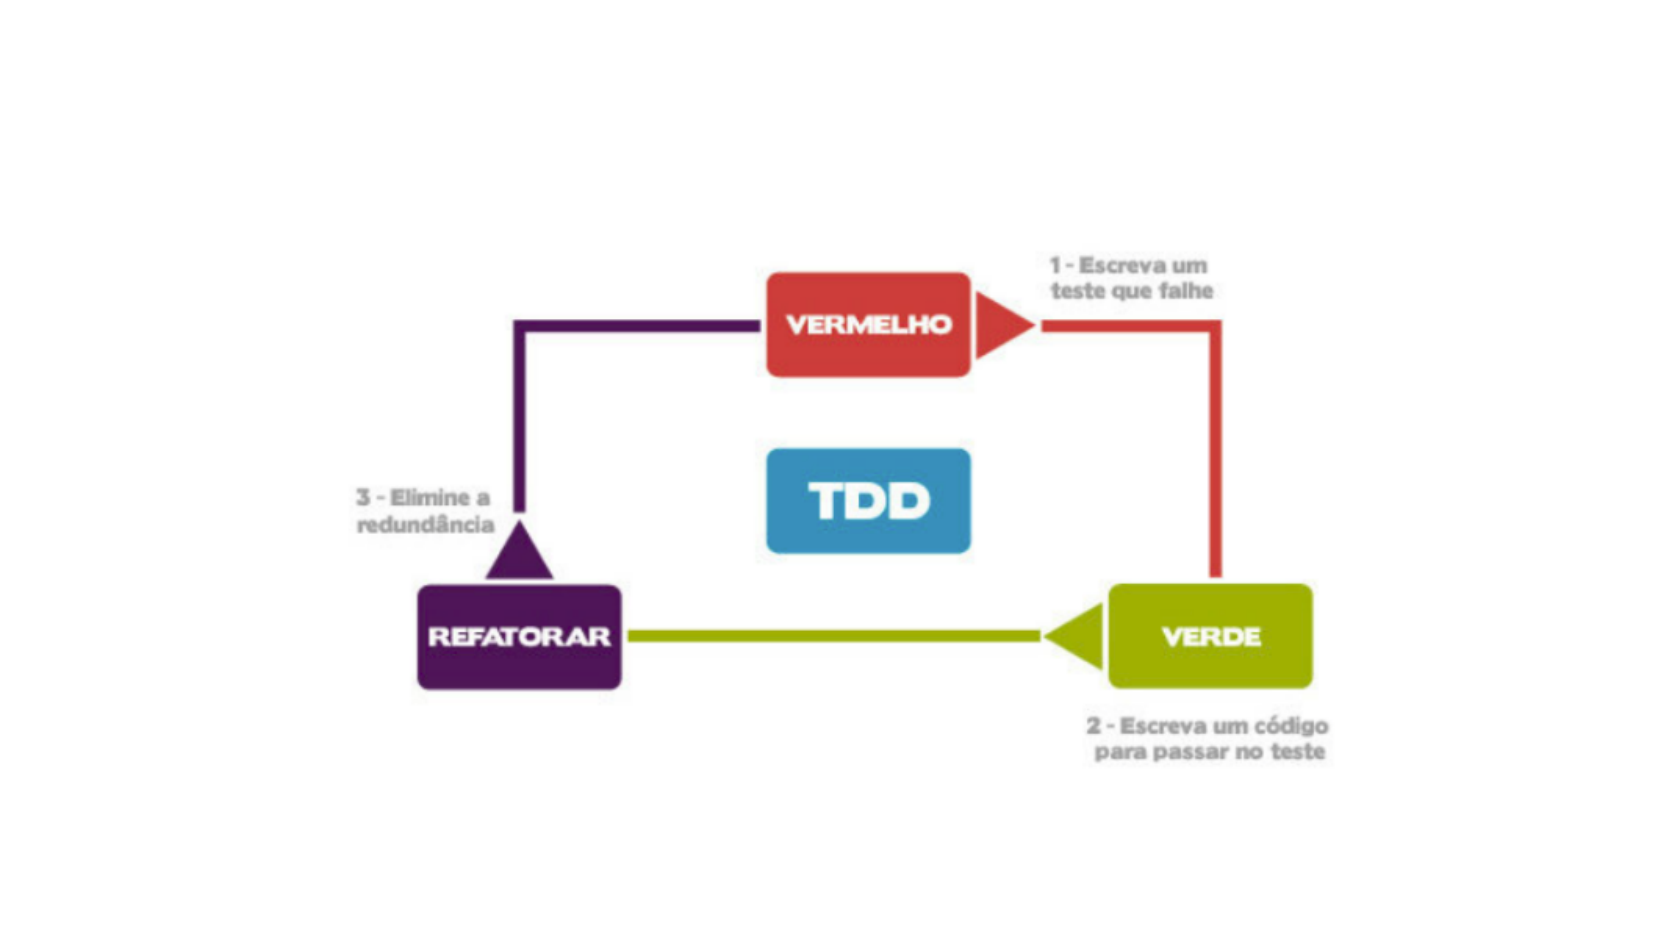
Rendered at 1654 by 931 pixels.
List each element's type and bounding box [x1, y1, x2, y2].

picture [202, 60, 1455, 868]
